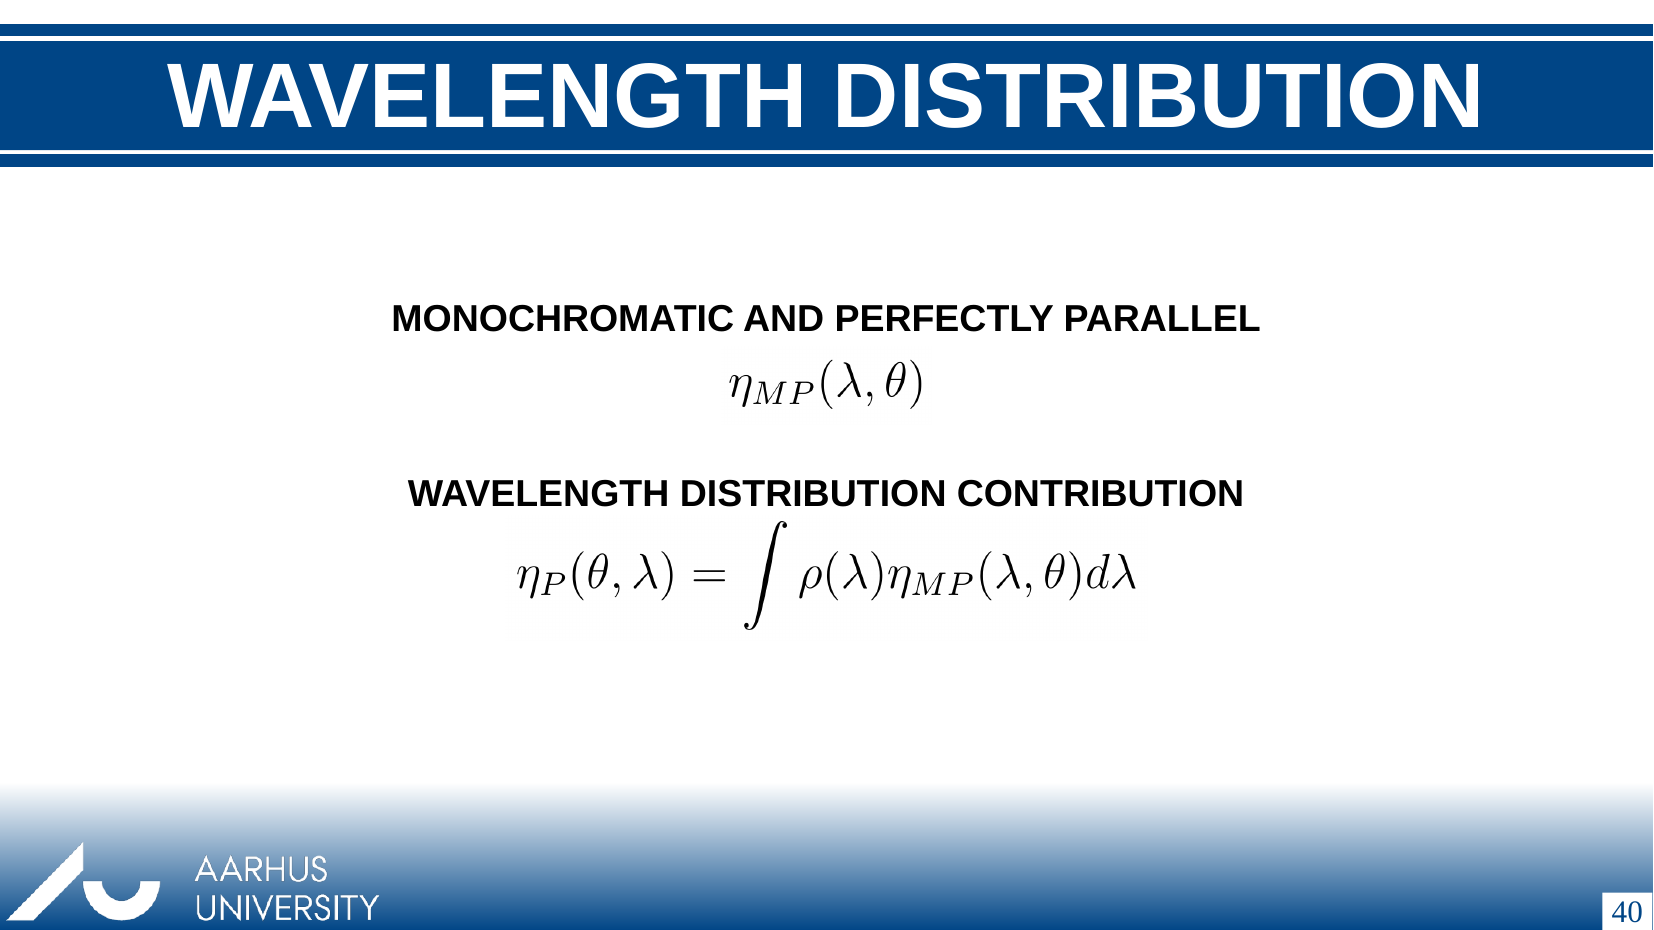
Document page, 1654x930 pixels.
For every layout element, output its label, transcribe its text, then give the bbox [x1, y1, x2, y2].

text_box MONOCHROMATIC AND PERFECTLY PARALLEL [376, 289, 1277, 347]
text_box WAVELENGTH DISTRIBUTION CONTRIBUTION [393, 465, 1260, 523]
picture [721, 347, 932, 425]
picture [5, 841, 414, 928]
title WAVELENGTH DISTRIBUTION [0, 41, 1653, 151]
picture [505, 523, 1148, 641]
